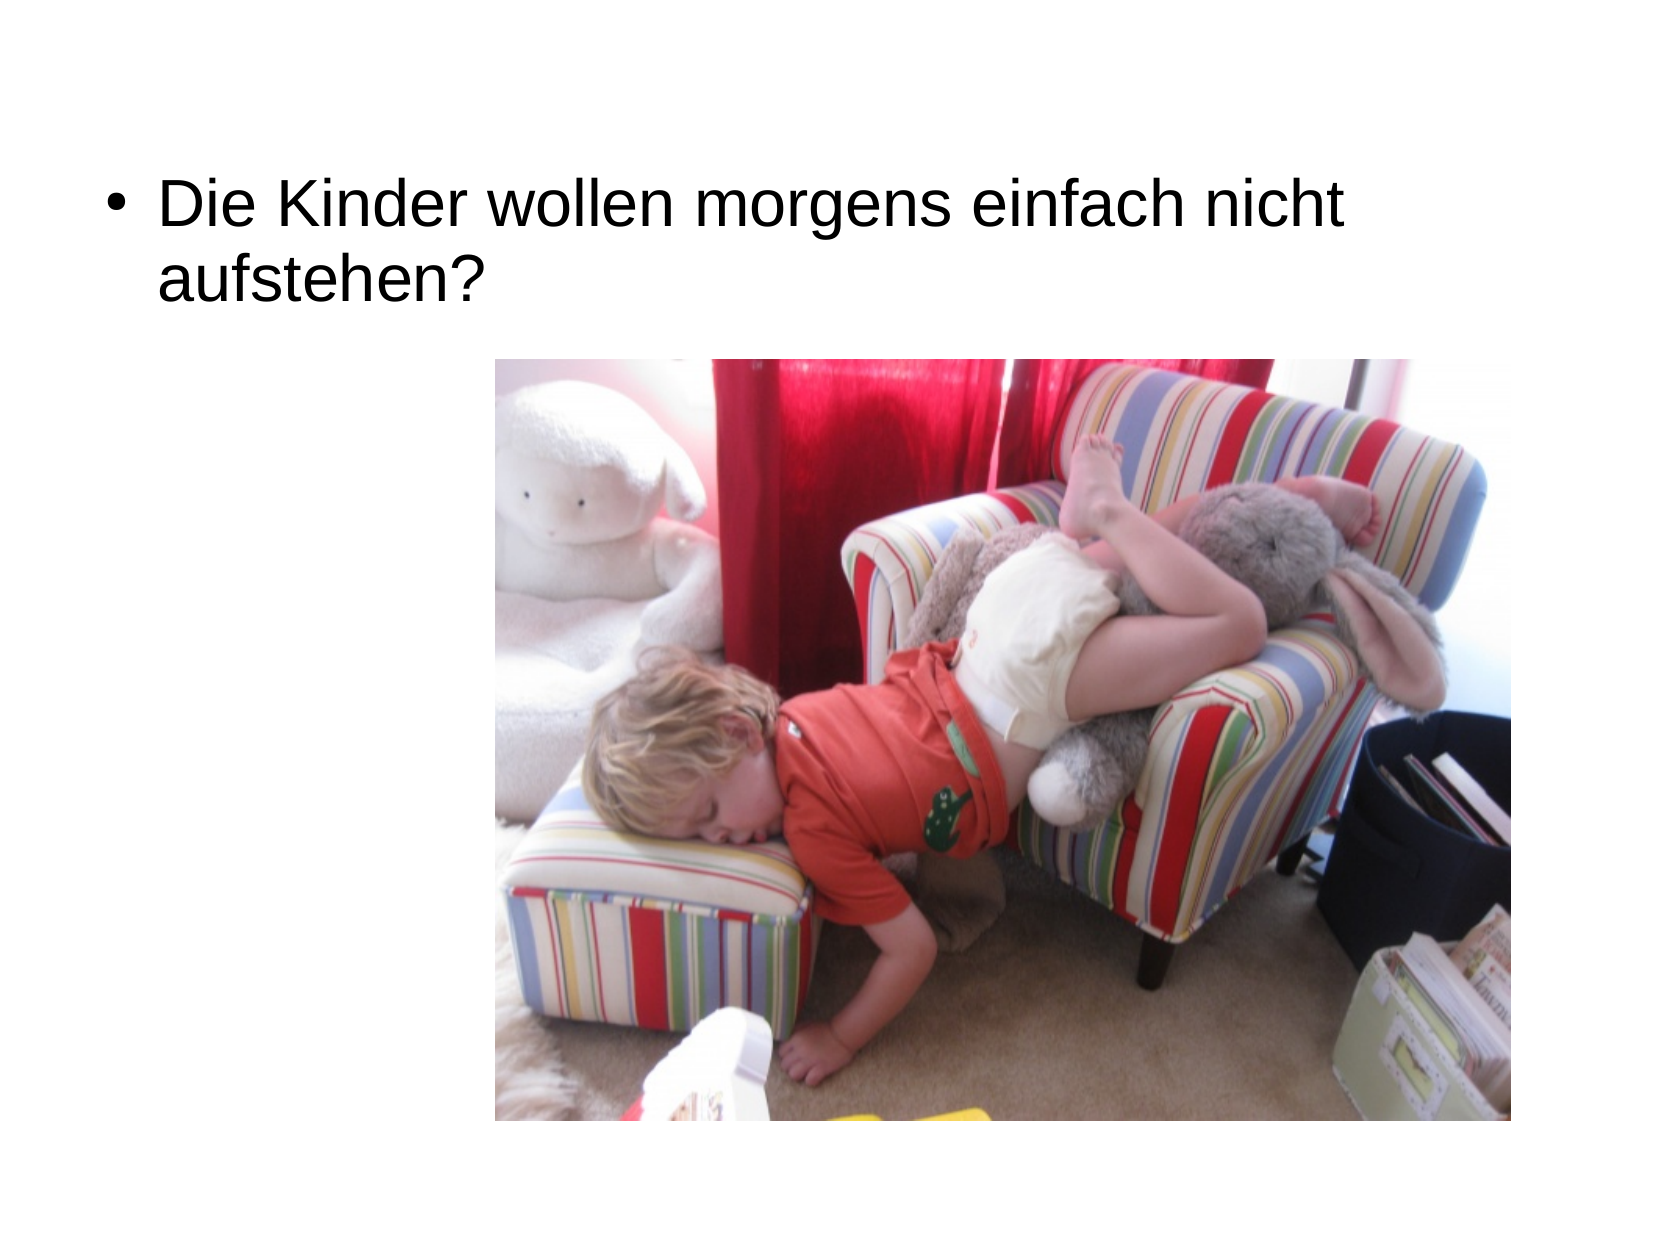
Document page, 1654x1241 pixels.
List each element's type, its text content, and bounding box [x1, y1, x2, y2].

picture [495, 359, 1511, 1121]
list Die Kinder wollen morgens einfach nicht aufstehen? [86, 165, 1576, 886]
